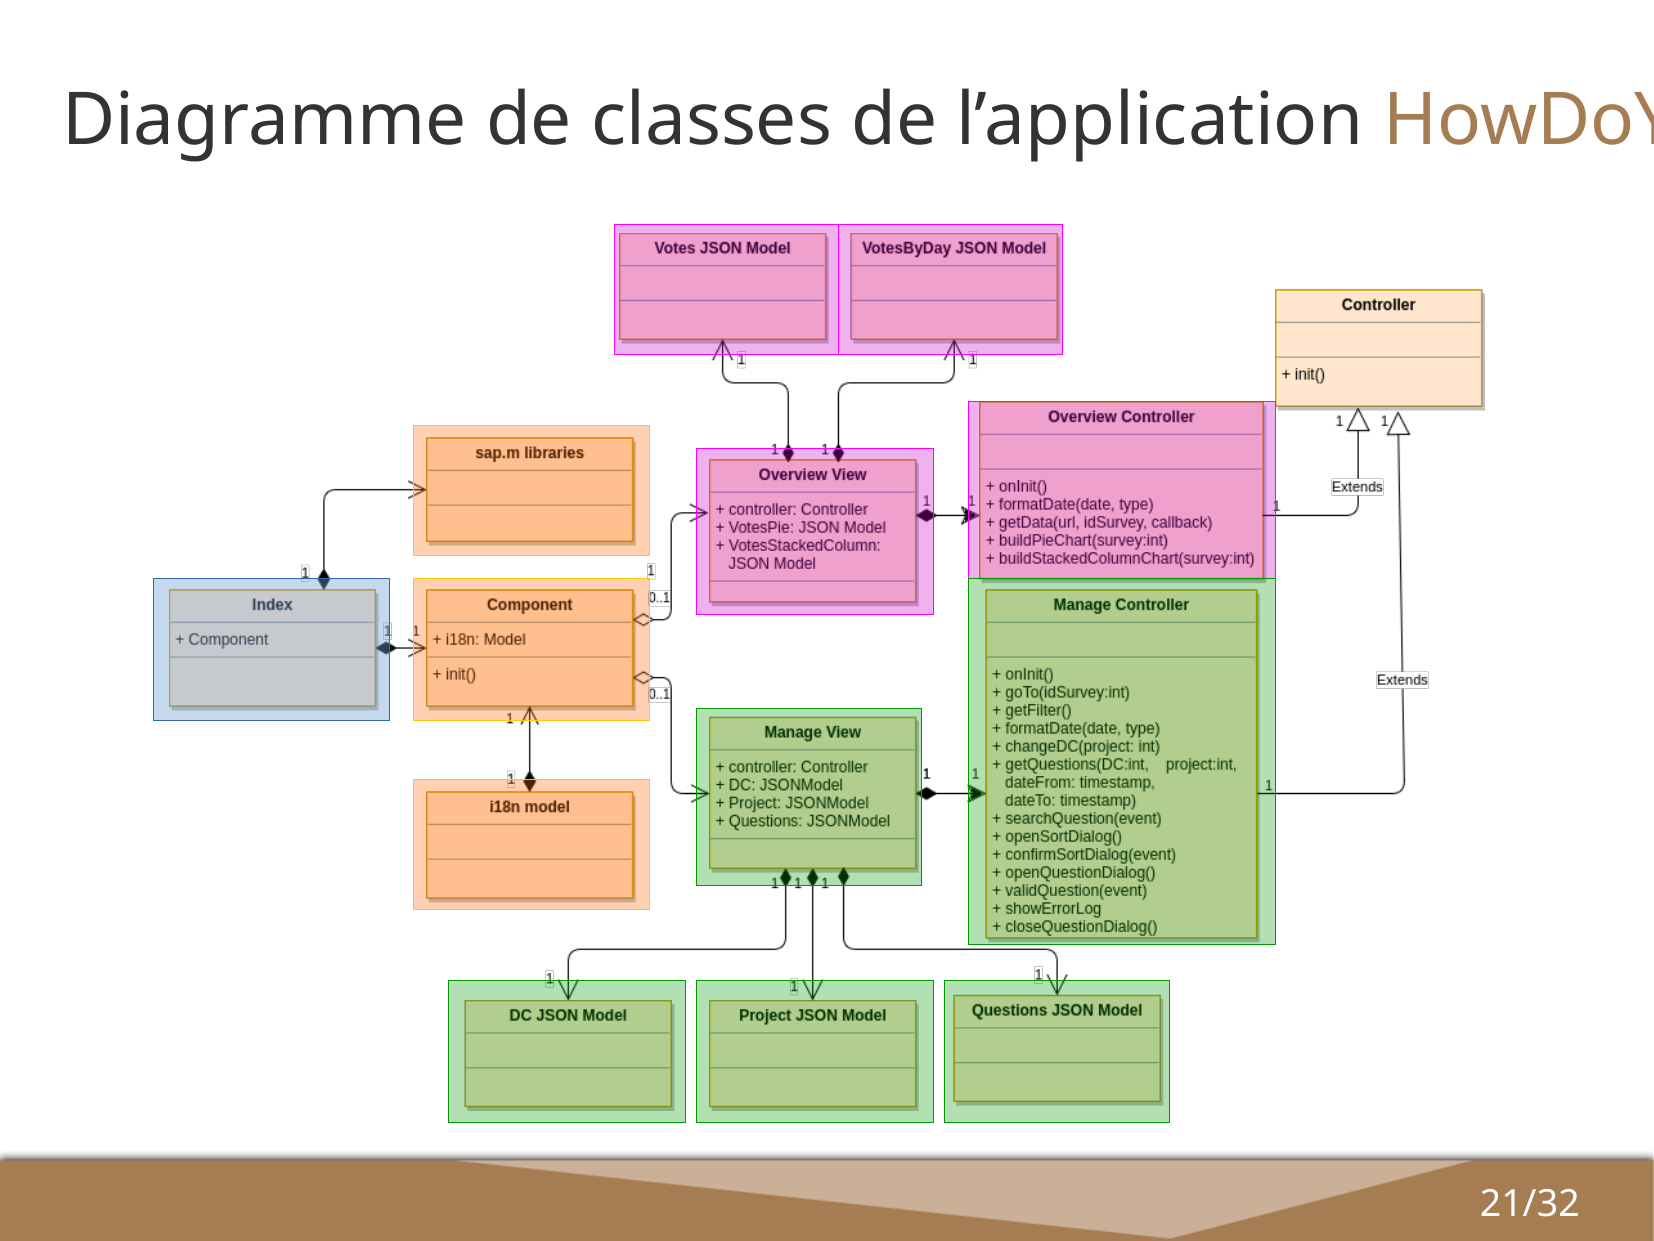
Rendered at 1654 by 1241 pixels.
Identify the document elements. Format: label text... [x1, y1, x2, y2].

text_box [696, 448, 934, 615]
picture [0, 0, 1654, 1241]
text_box [153, 578, 390, 721]
text_box [413, 425, 650, 556]
text_box [968, 401, 1276, 945]
text_box Diagramme de classes de l’application HowDoYouFeel [47, 59, 1588, 158]
text_box [413, 779, 650, 910]
text_box [448, 980, 686, 1123]
text_box [413, 578, 650, 721]
text_box [696, 980, 934, 1123]
text_box [614, 224, 1063, 355]
text_box <numéro>/32 [1479, 1169, 1654, 1233]
text_box [696, 708, 922, 886]
text_box [944, 980, 1170, 1123]
